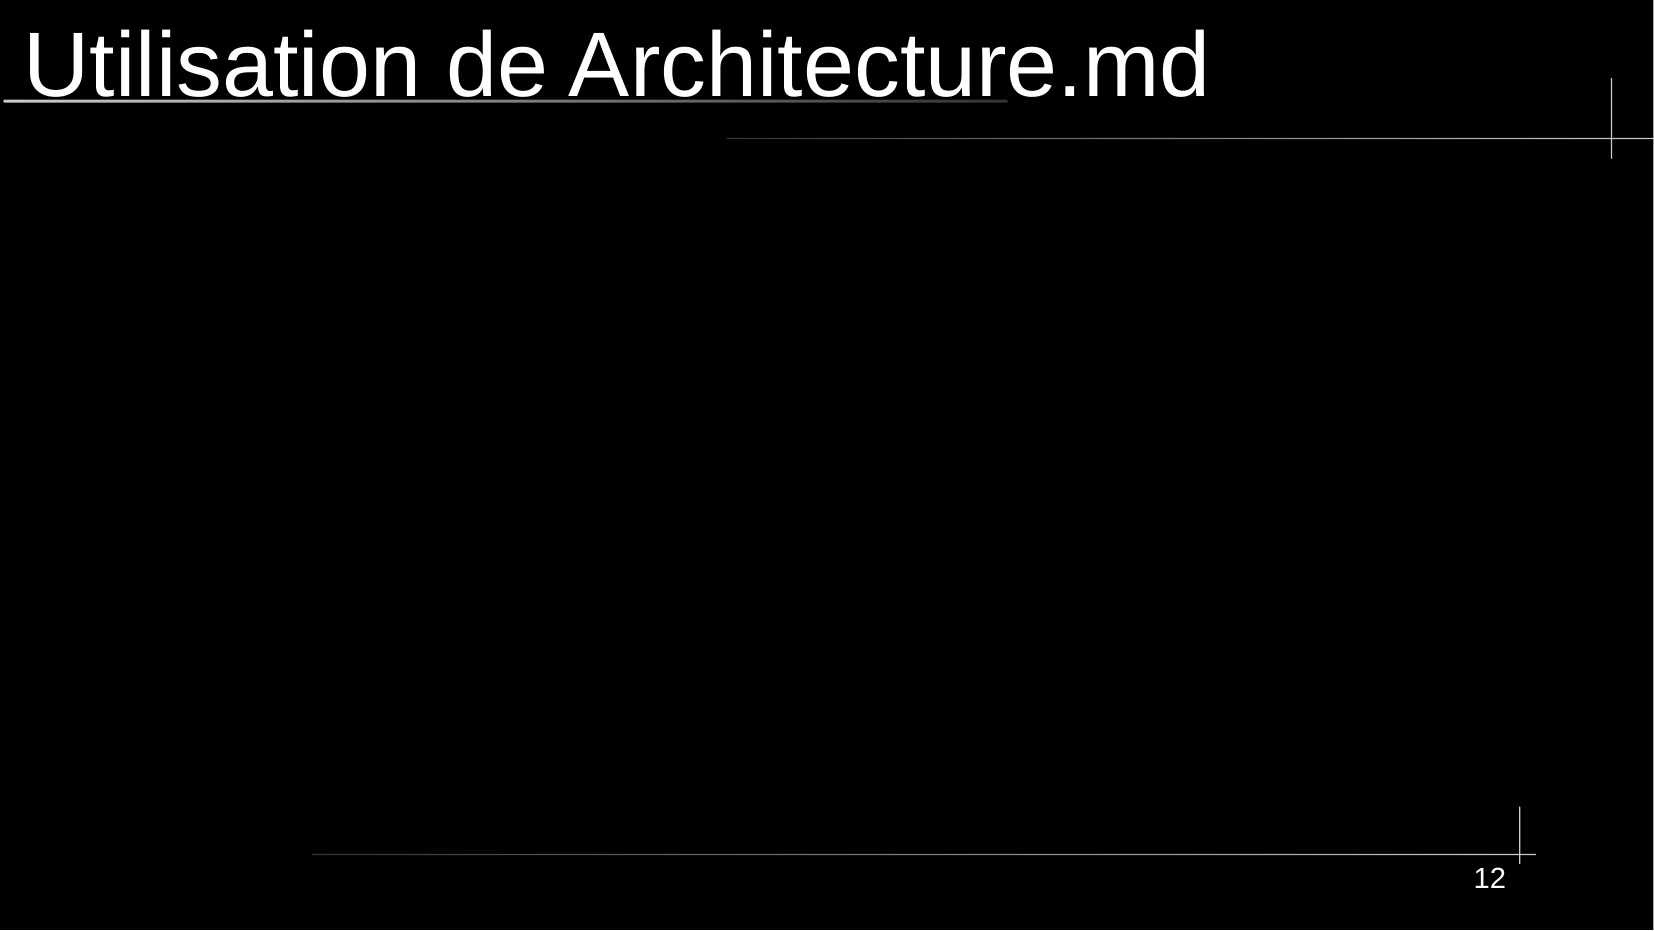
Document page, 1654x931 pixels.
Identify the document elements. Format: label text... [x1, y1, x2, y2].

title Utilisation de Architecture.md [23, 11, 1589, 119]
